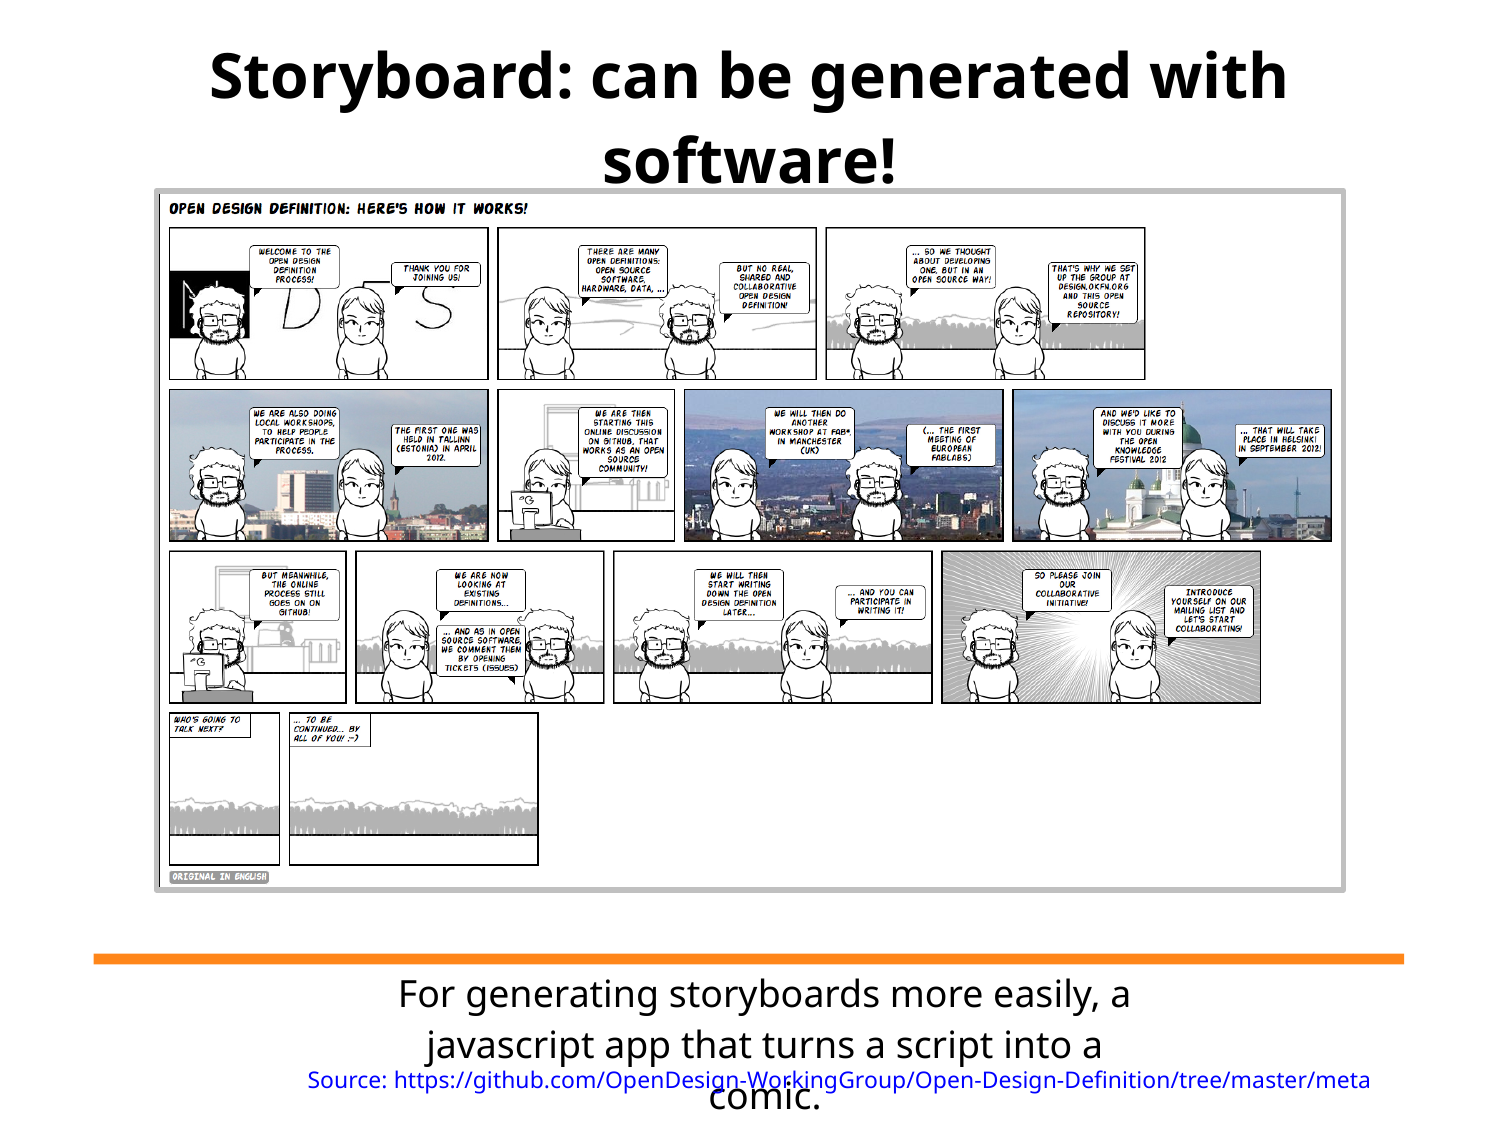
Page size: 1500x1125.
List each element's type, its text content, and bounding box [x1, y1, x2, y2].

text_box For generating storyboards more easily, a javascript app that turns a script into a comic. [382, 960, 1148, 1056]
title Storyboard: can be generated with software! [75, 45, 1426, 188]
picture [0, 0, 1500, 1125]
text_box Source: https://github.com/OpenDesign-WorkingGroup/Open-Design-Definition/tree/master/meta [292, 1056, 1208, 1098]
